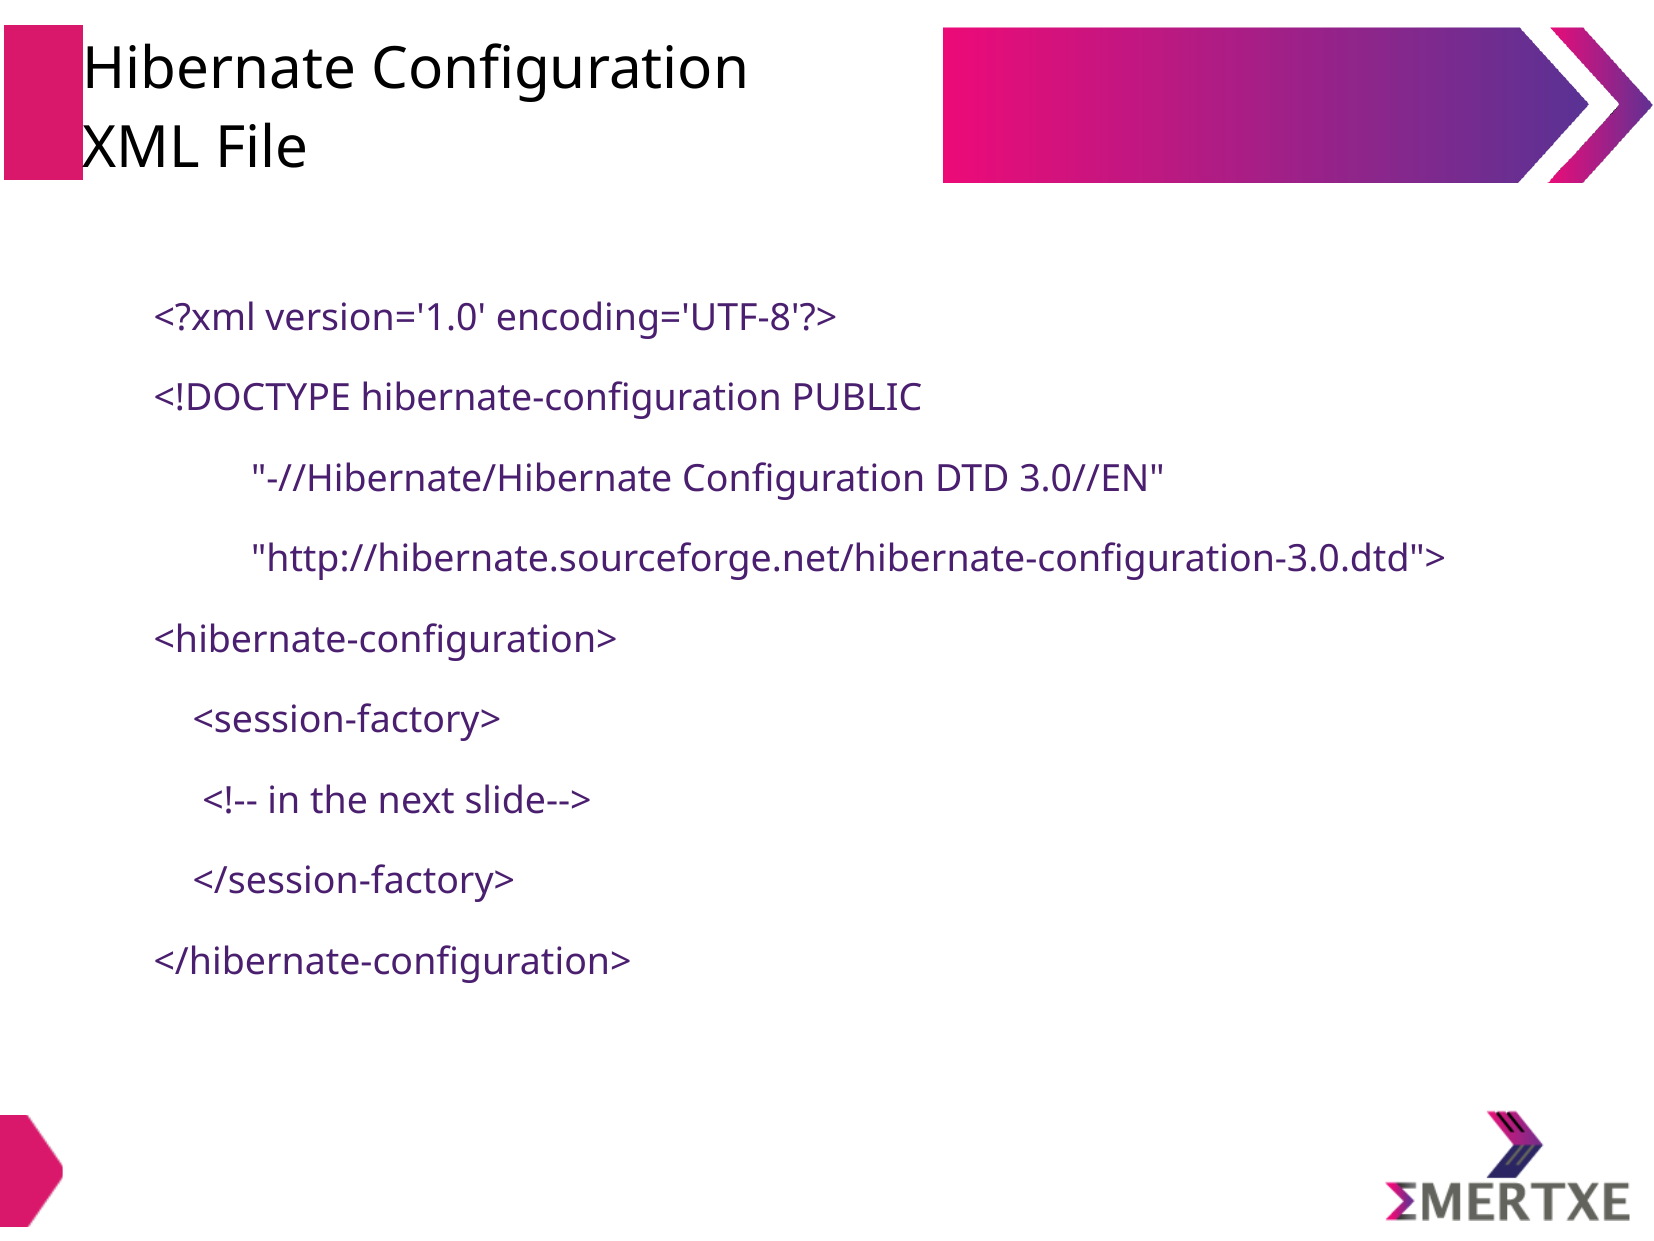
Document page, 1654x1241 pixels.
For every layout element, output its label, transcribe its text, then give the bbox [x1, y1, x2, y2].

picture [1385, 1107, 1631, 1221]
list <?xml version='1.0' encoding='UTF-8'?> <!DOCTYPE hibernate-configuration PUBLIC "-//Hibernate/Hibernate Configuration DTD 3.0//EN" "http://hibernate.sourceforge.net/hibernate-configuration-3.0.dtd"> <hibernate-configuration> <session-factory> <!-- in the next slide--> </session-factory> </hibernate-configuration> [82, 290, 1571, 1010]
title Hibernate Configuration XML File [82, 0, 1571, 242]
picture [1571, 27, 1653, 183]
